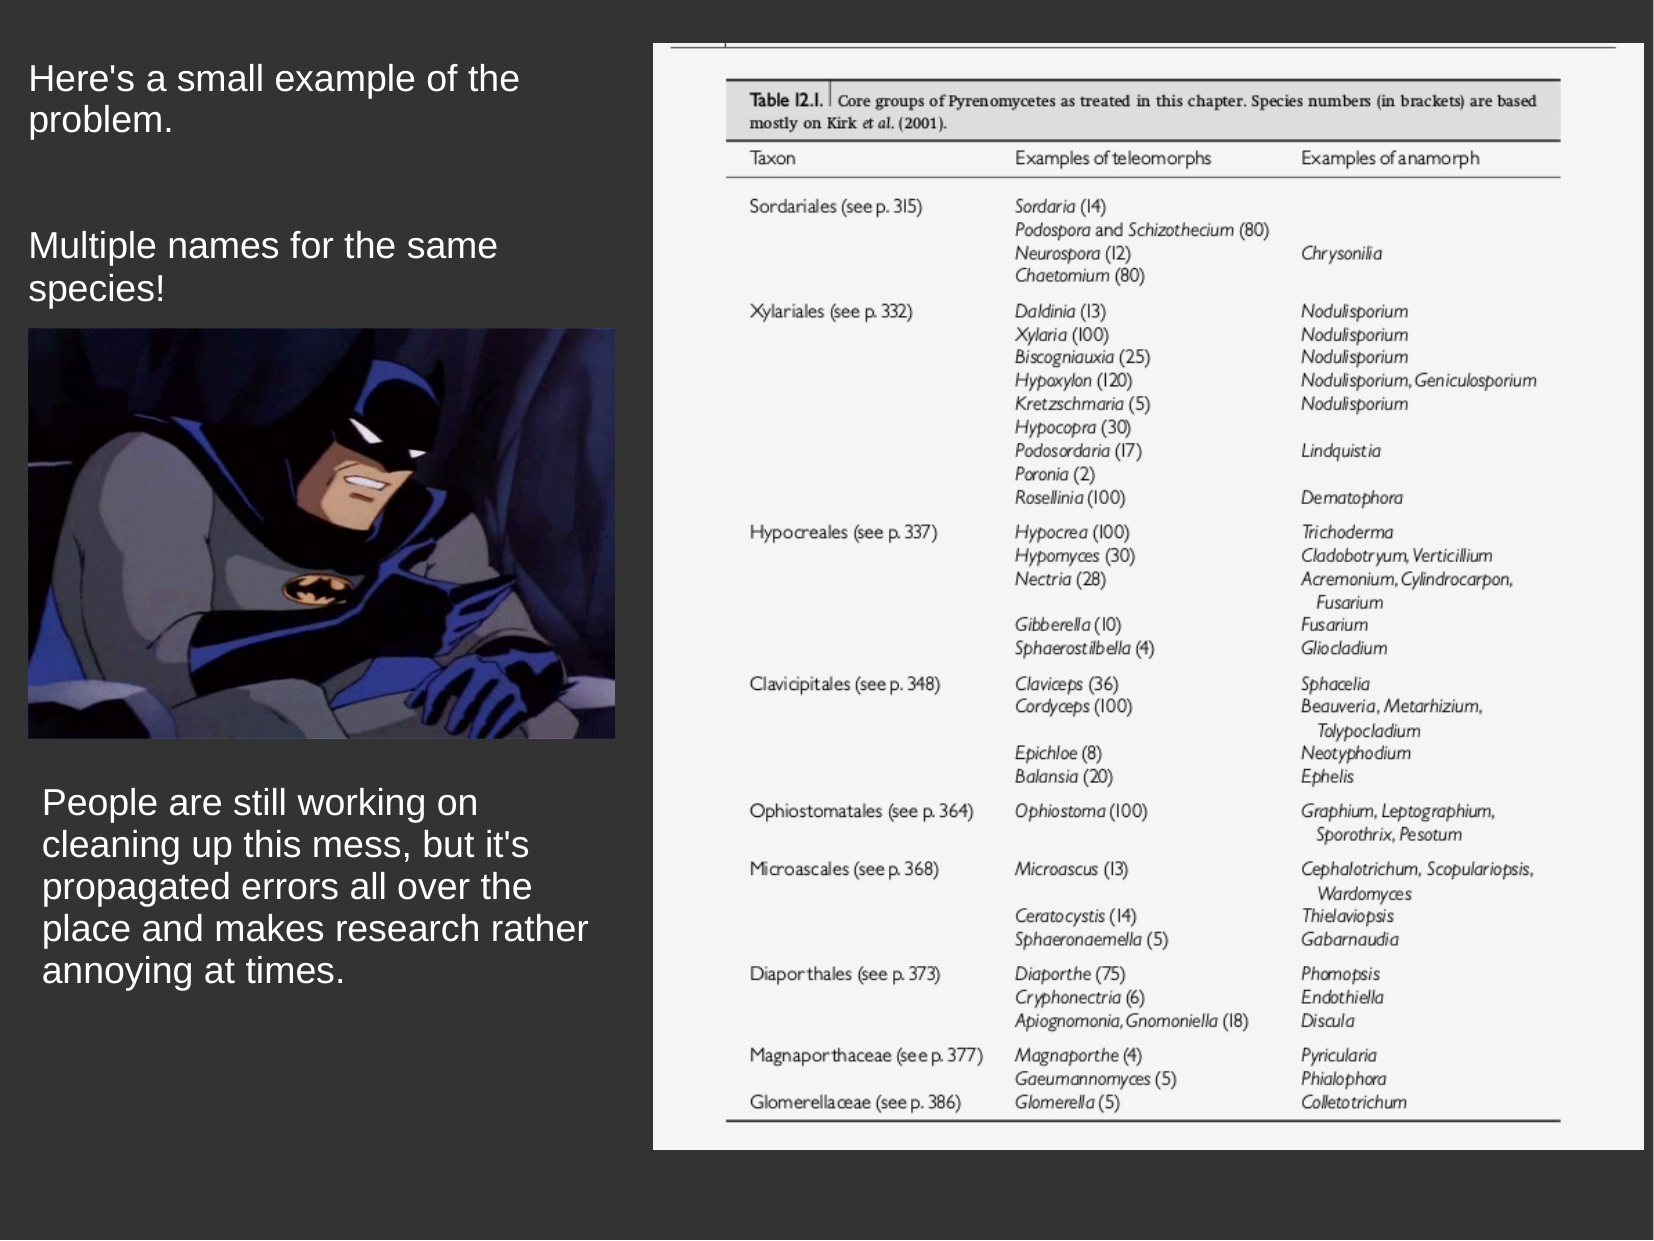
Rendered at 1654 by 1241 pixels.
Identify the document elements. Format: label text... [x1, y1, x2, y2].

text_box Here's a small example of the problem. Multiple names for the same species! [13, 49, 644, 317]
picture [653, 43, 1644, 1150]
picture [28, 328, 615, 740]
text_box People are still working on cleaning up this mess, but it's propagated errors all over the place and makes research rather annoying at times. [27, 773, 617, 999]
